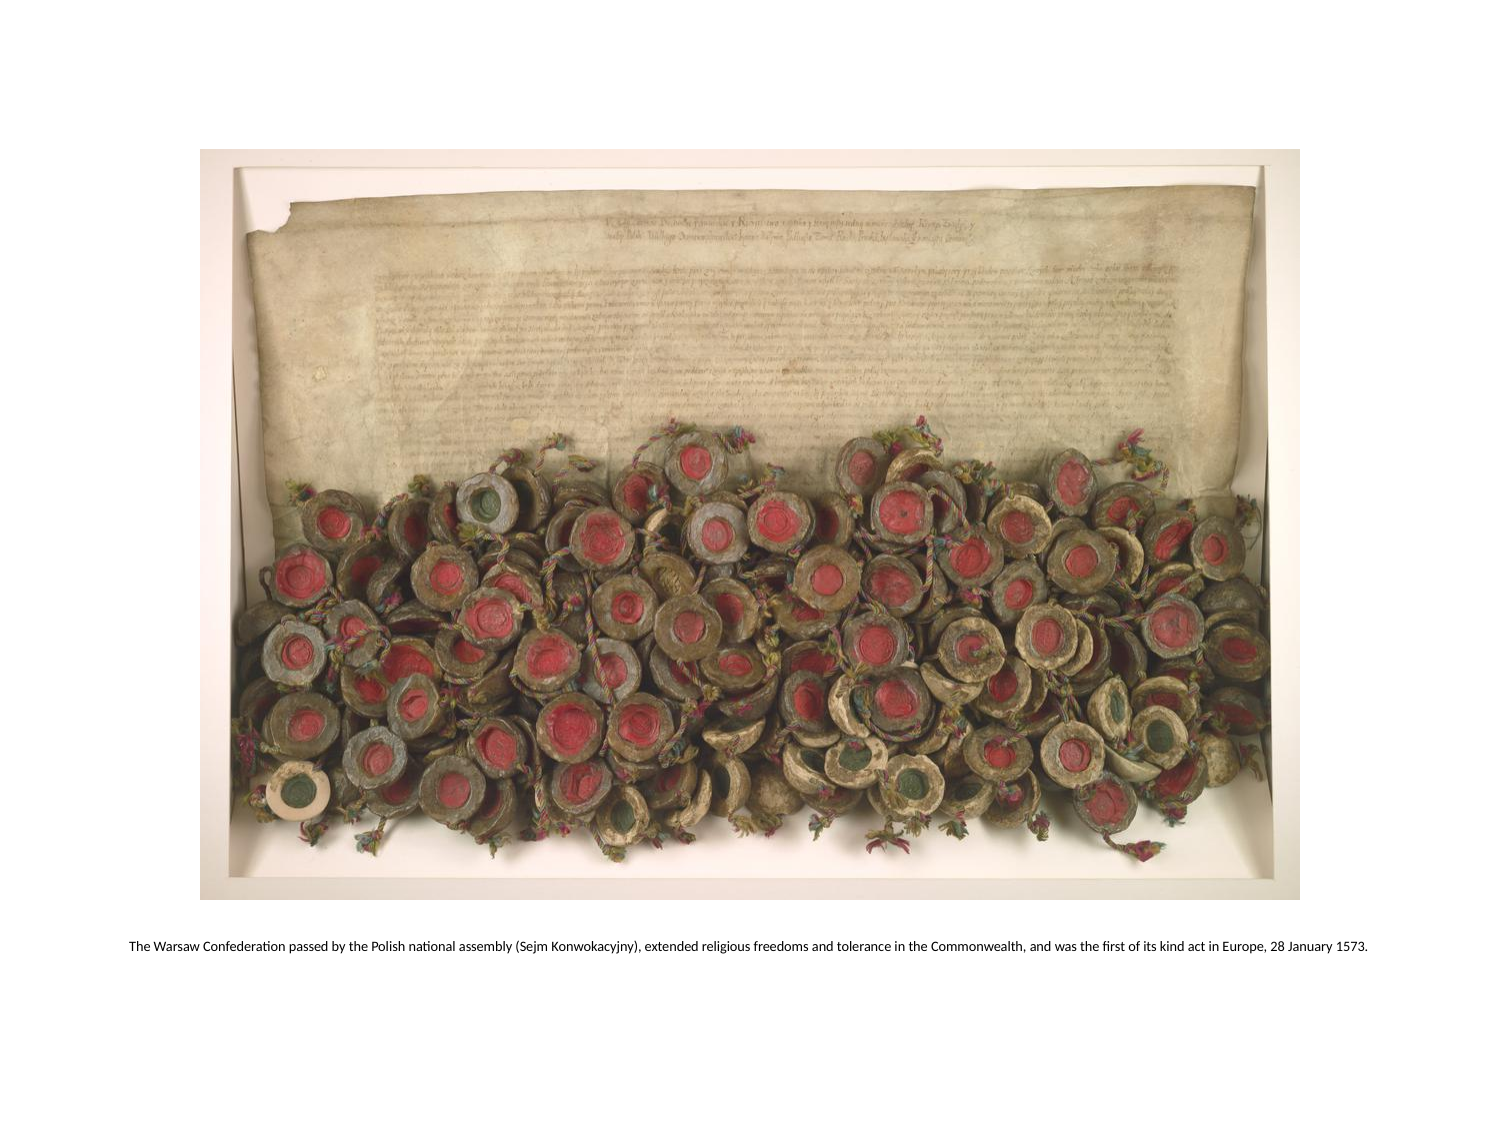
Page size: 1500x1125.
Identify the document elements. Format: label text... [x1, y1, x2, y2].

picture [200, 149, 1300, 900]
text_box The Warsaw Confederation passed by the Polish national assembly (Sejm Konwokacyjny), extended religious freedoms and tolerance in the Commonwealth, and was the first of its kind act in Europe, 28 January 1573. [114, 930, 1386, 963]
